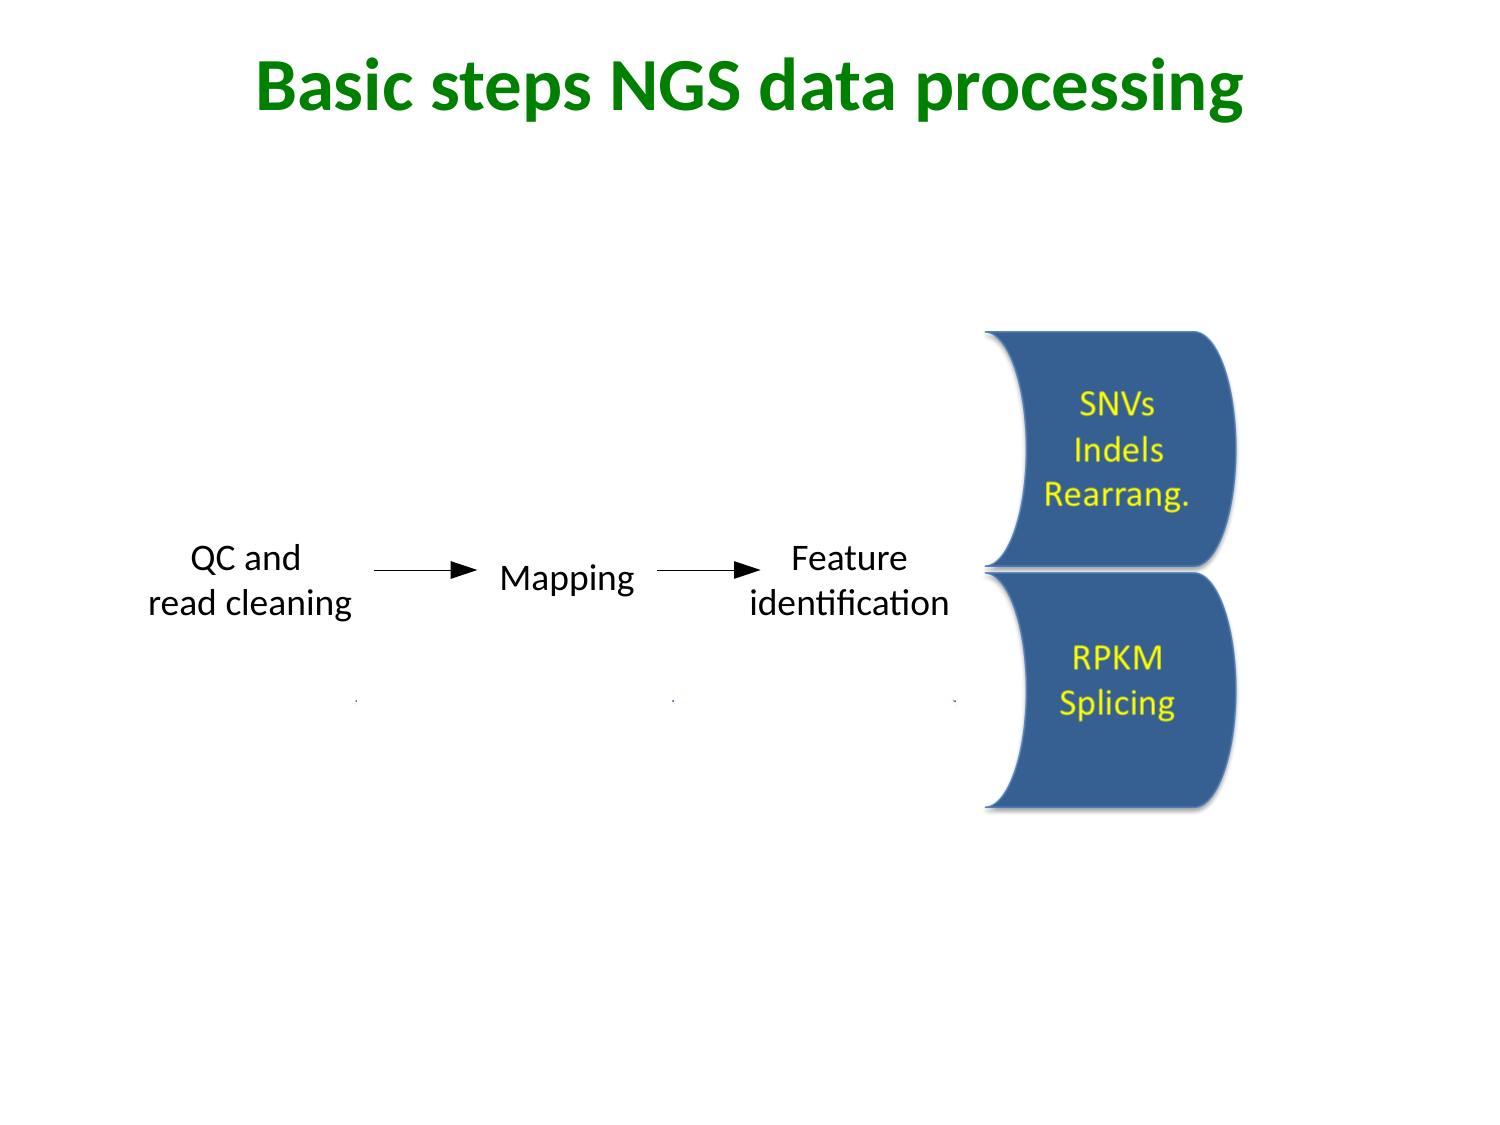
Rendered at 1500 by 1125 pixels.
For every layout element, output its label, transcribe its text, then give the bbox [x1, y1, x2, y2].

text_box Basic steps NGS data processing [74, 0, 1425, 175]
text_box Feature identification [734, 525, 965, 631]
text_box Mapping [484, 545, 650, 607]
picture [976, 327, 1245, 820]
text_box QC and read cleaning [133, 524, 368, 631]
